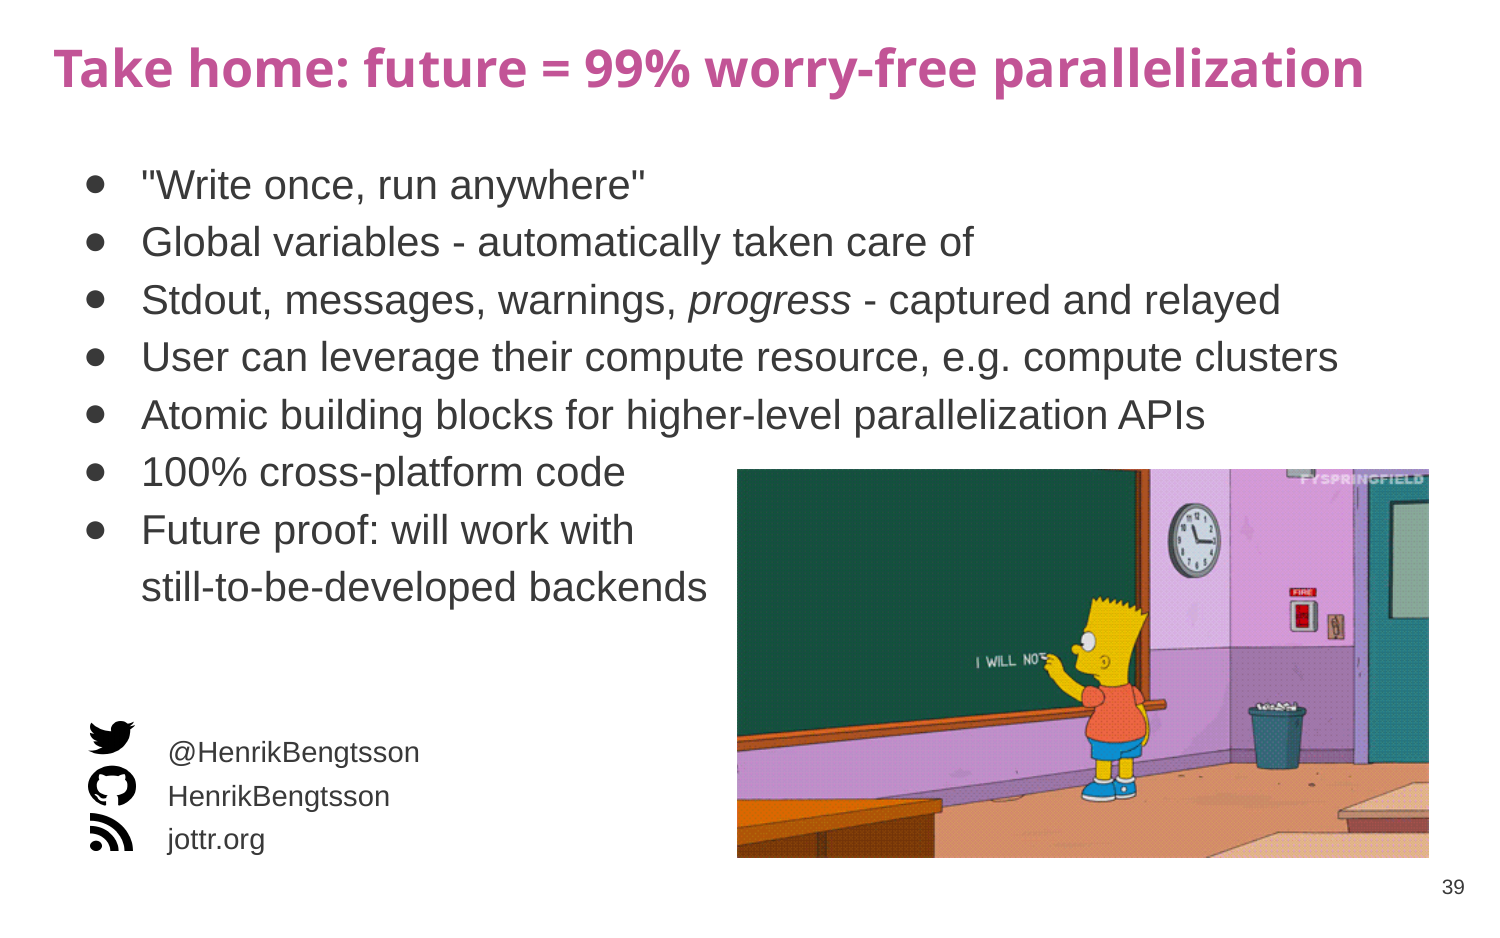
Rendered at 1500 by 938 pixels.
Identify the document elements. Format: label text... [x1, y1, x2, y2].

picture [90, 813, 133, 851]
title Take home: future = 99% worry-free parallelization [38, 20, 1463, 136]
picture [88, 717, 135, 758]
list "Write once, run anywhere" Global variables - automatically taken care of Stdout, messages, warnings, progress - captured and relayed User can leverage their compute resource, e.g. compute clusters Atomic building blocks for higher-level parallelization APIs 100% cross-platform code Future proof: will work with still-to-be-developed backends [51, 135, 1449, 838]
slide_number <number> [1389, 849, 1480, 922]
list @HenrikBengtsson HenrikBengtsson jottr.org [152, 709, 511, 844]
picture [88, 765, 136, 806]
picture [737, 469, 1429, 858]
